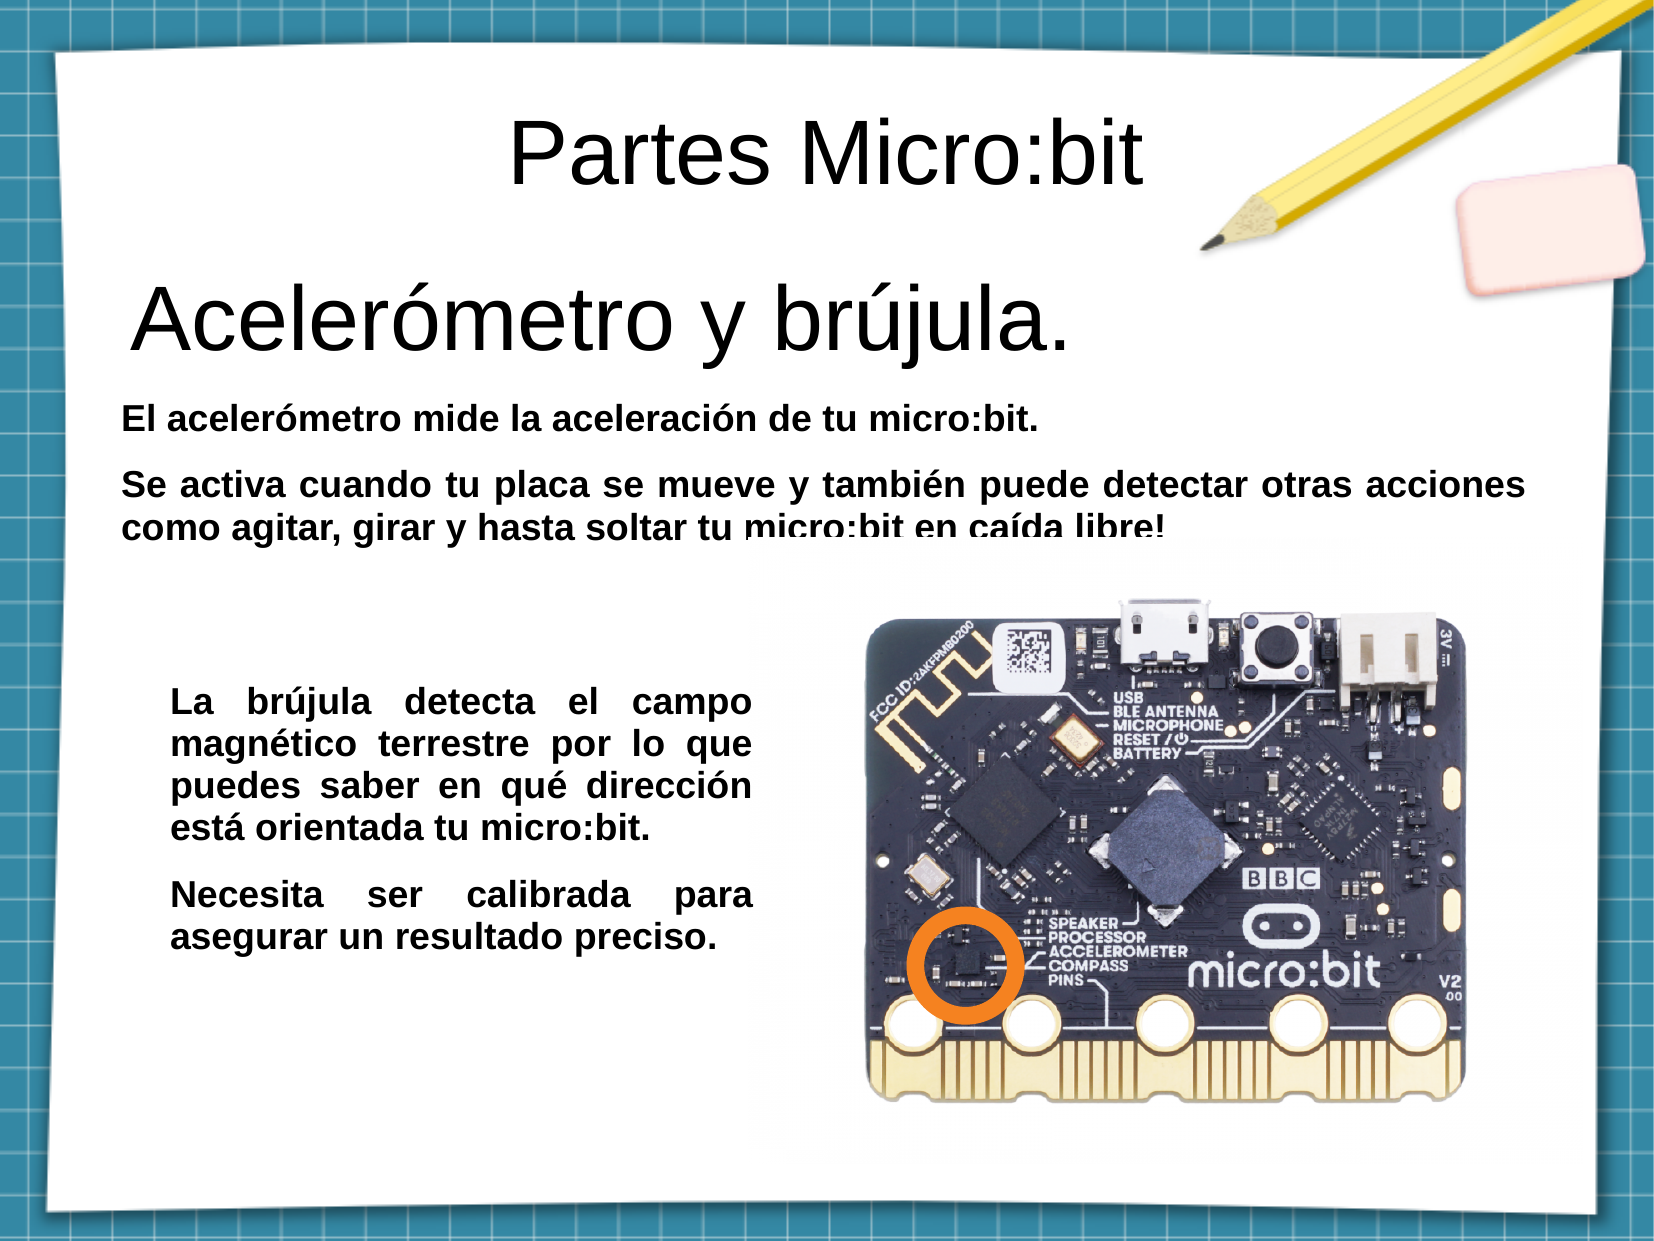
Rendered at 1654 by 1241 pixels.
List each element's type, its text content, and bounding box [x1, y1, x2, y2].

picture [0, 0, 1654, 1241]
text_box El acelerómetro mide la aceleración de tu micro:bit. Se activa cuando tu placa se mueve y también puede detectar otras acciones como agitar, girar y hasta soltar tu micro:bit en caída libre! [106, 389, 1542, 556]
title Partes Micro:bit [82, 49, 1571, 257]
title Acelerómetro y brújula. [106, 216, 1099, 389]
text_box La brújula detecta el campo magnético terrestre por lo que puedes saber en qué dirección está orientada tu micro:bit. Necesita ser calibrada para asegurar un resultado preciso. [155, 673, 768, 965]
